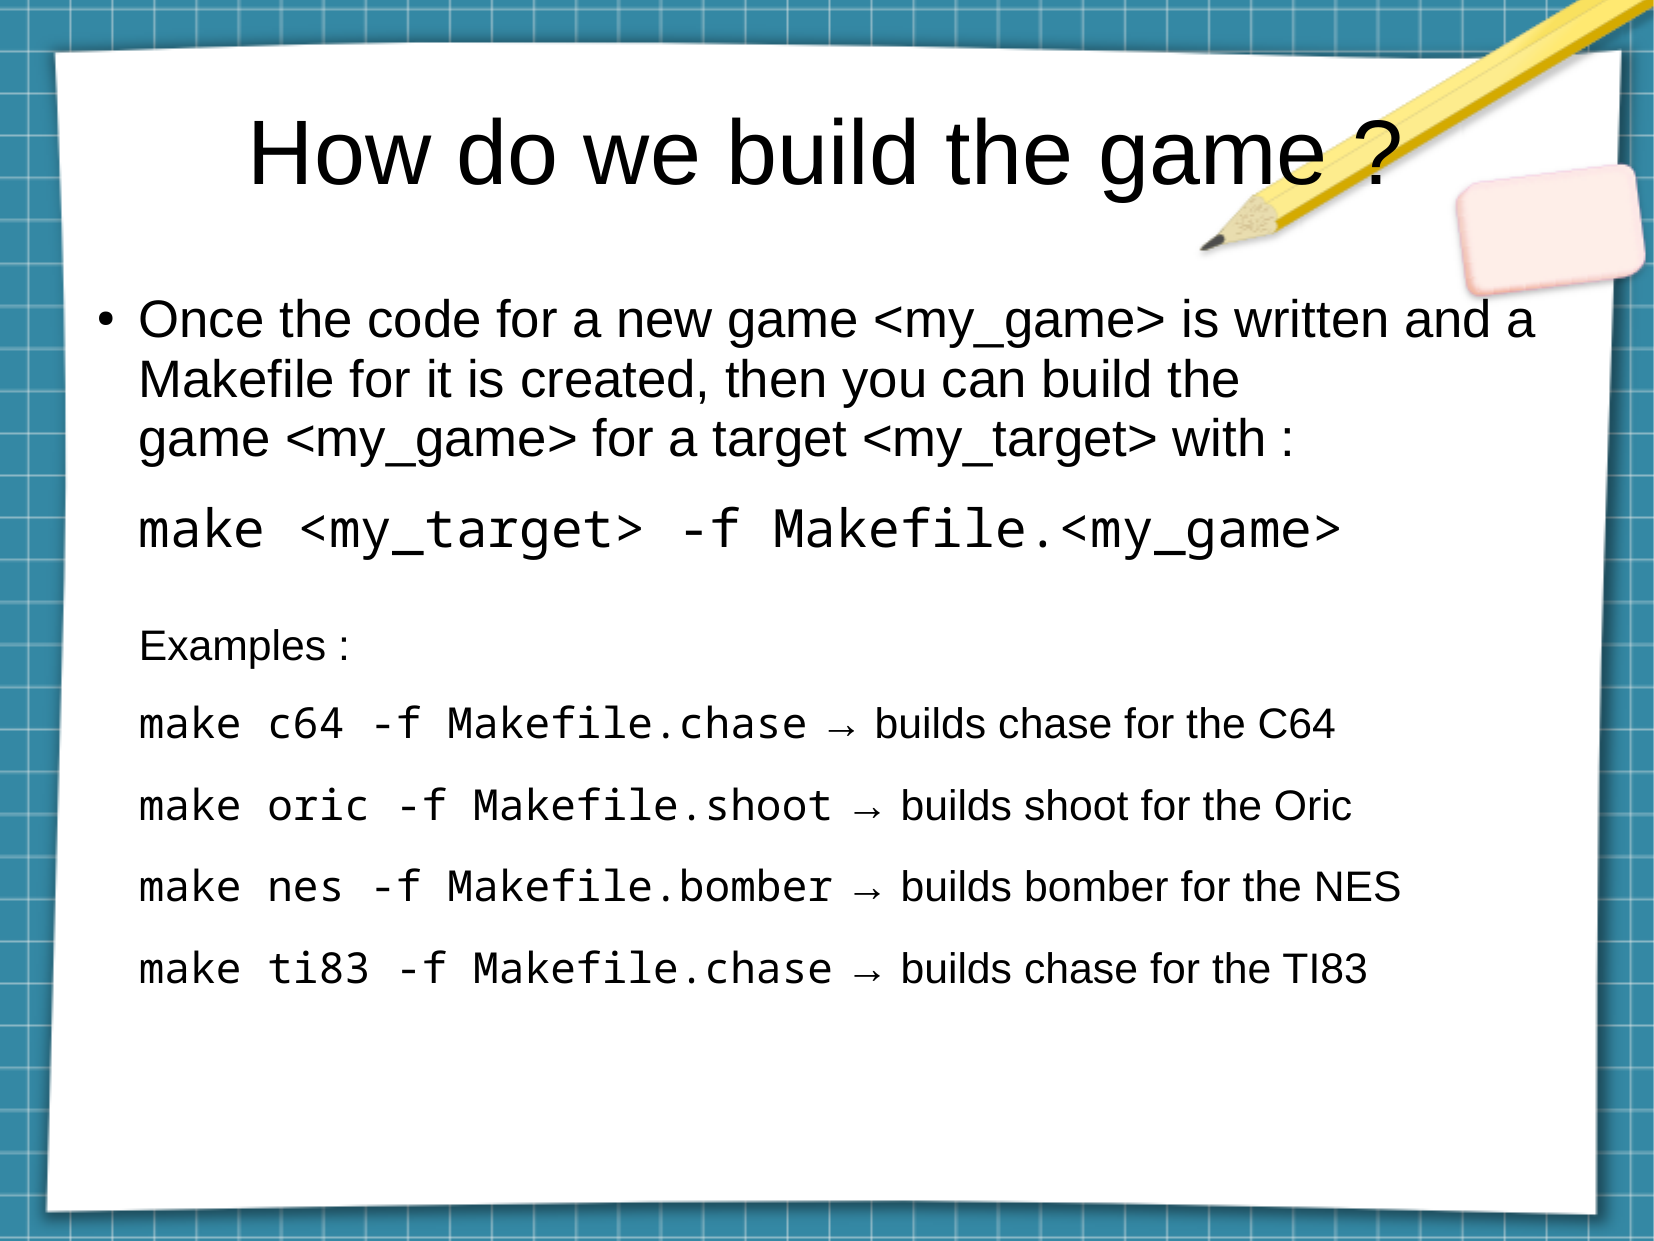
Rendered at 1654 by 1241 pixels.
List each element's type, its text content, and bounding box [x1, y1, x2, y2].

title How do we build the game ? [82, 49, 1571, 257]
picture [0, 0, 1654, 1241]
list Once the code for a new game <my_game> is written and a Makefile for it is created, then you can build the game <my_game> for a target <my_target> with : make <my_target> -f Makefile.<my_game> Examples : make c64 -f Makefile.chase → builds chase for the C64 make oric -f Makefile.shoot → builds shoot for the Oric make nes -f Makefile.bomber → builds bomber for the NES make ti83 -f Makefile.chase → builds chase for the TI83 [82, 290, 1571, 1010]
